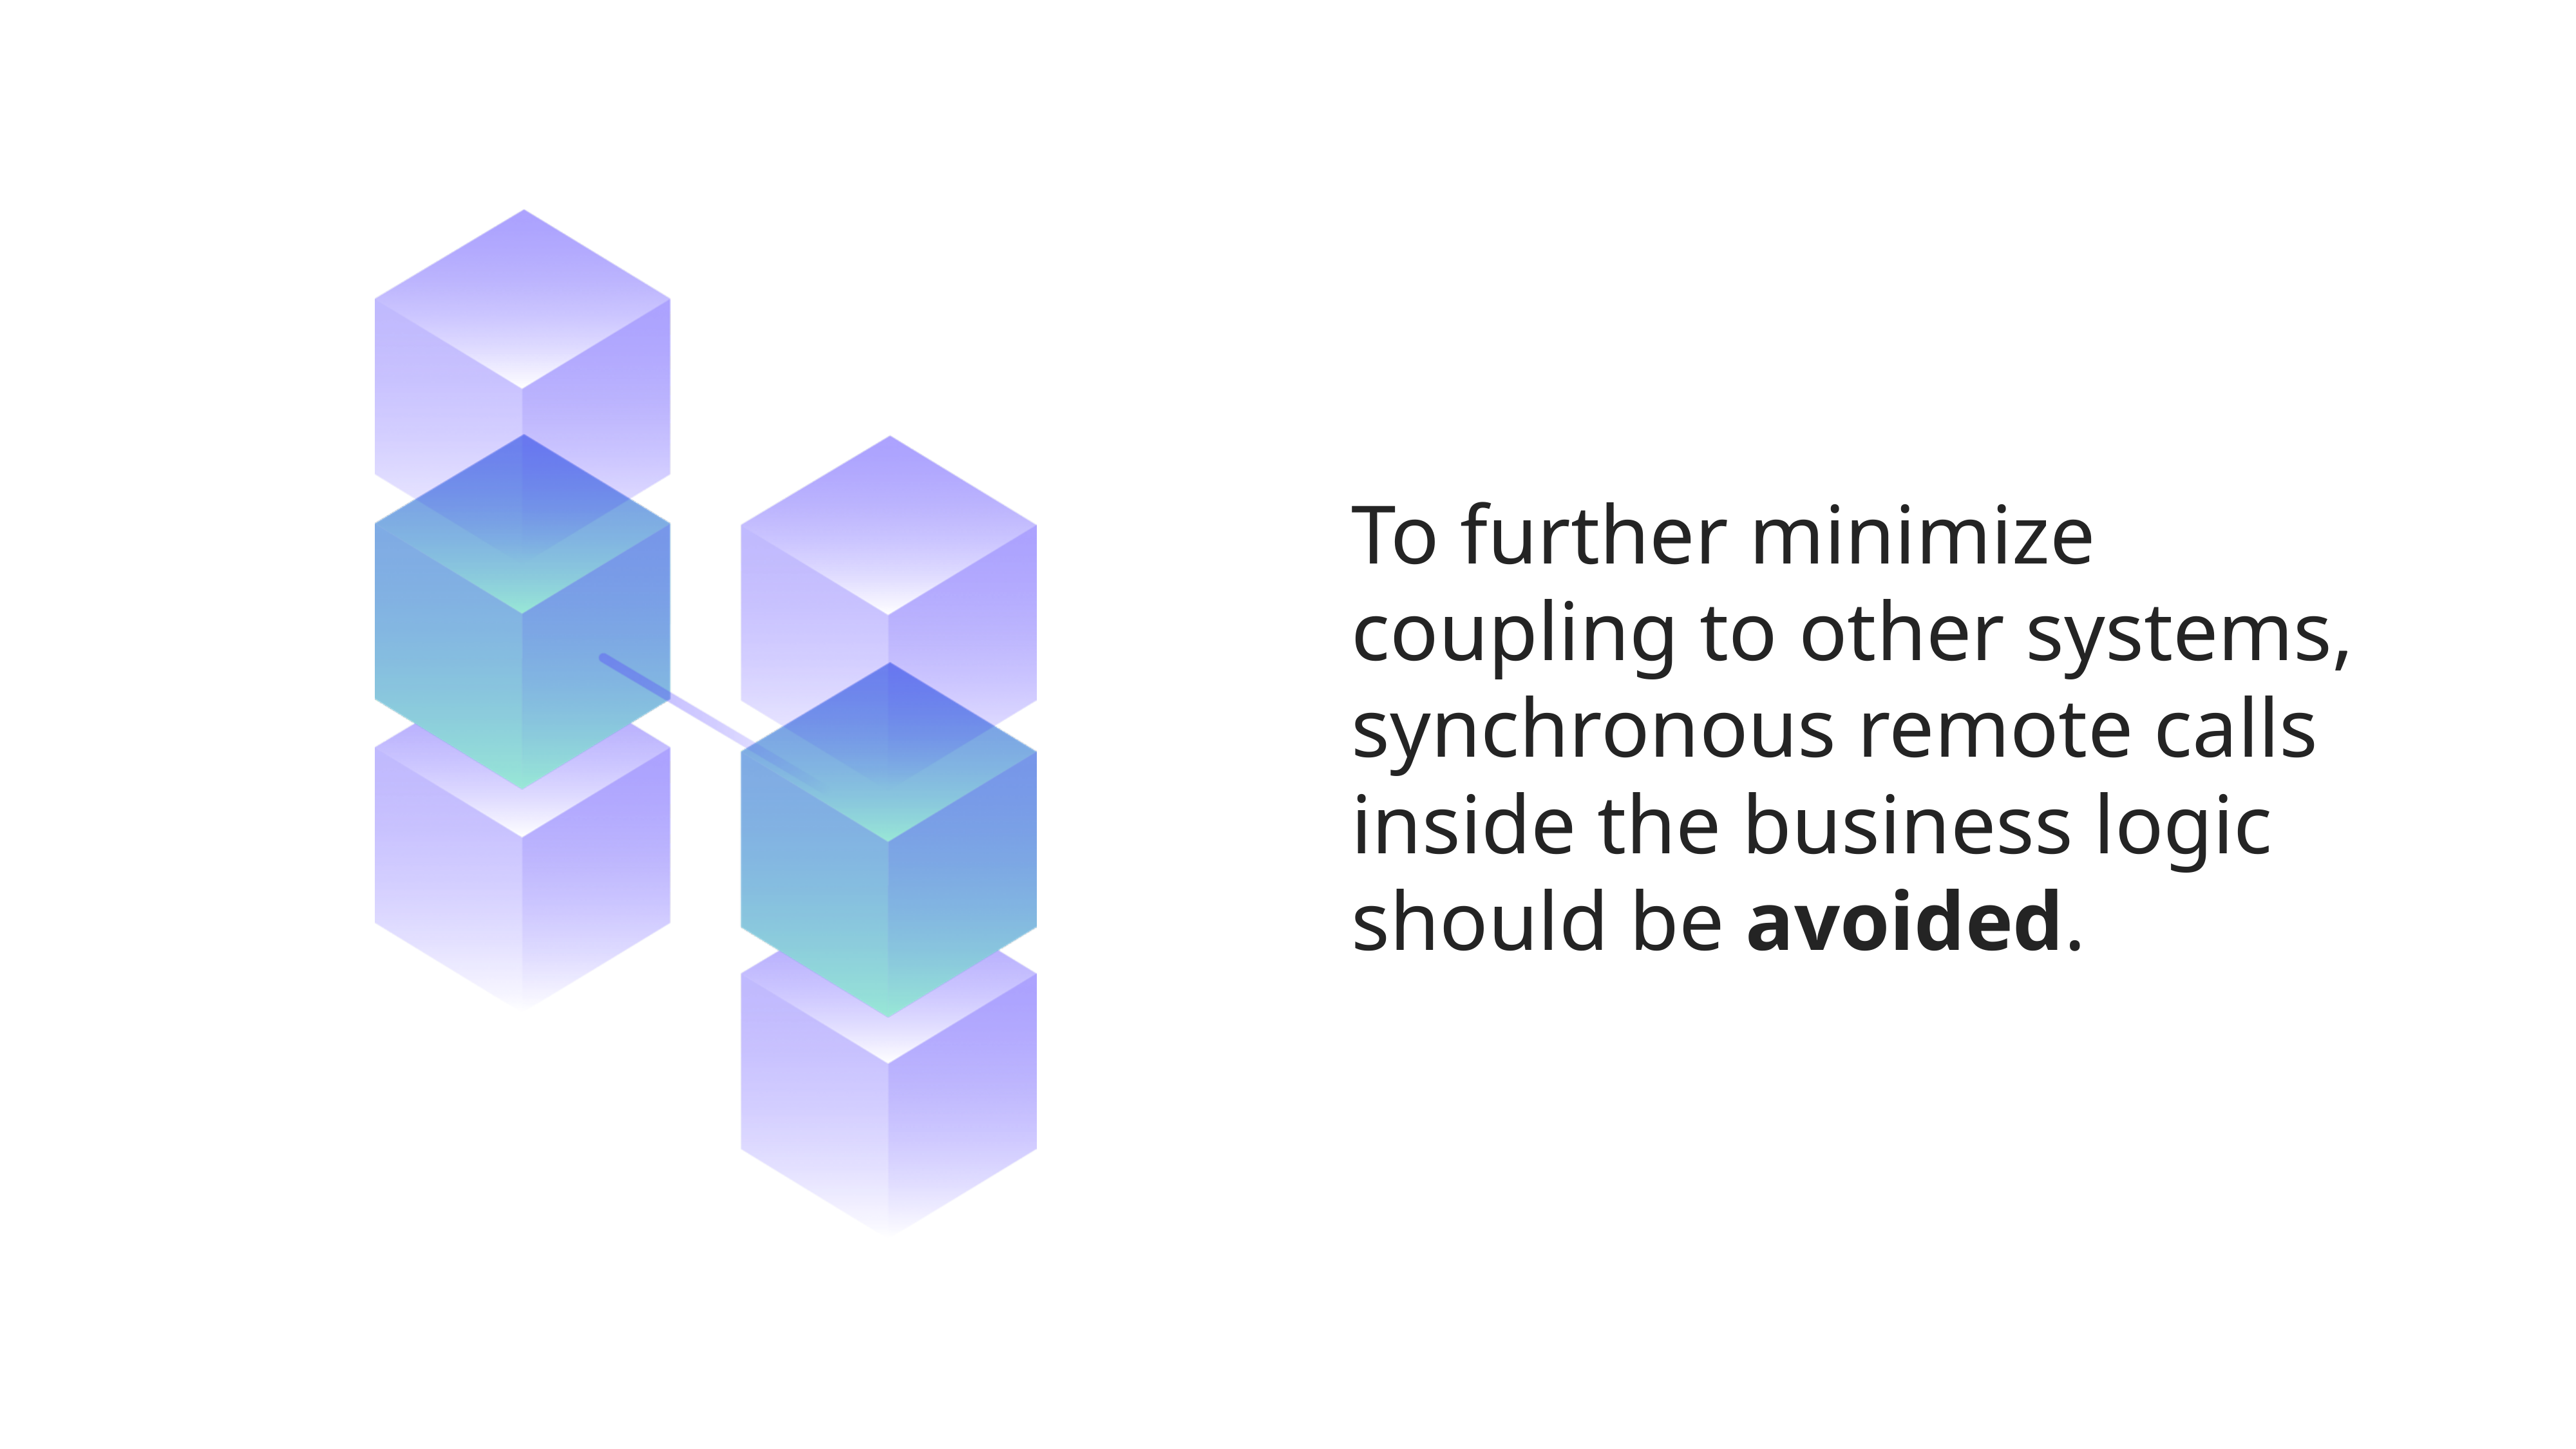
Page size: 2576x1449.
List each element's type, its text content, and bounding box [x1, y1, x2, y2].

picture [375, 209, 1037, 1240]
list To further minimize coupling to other systems, synchronous remote calls inside the business logic should be avoided. [1351, 127, 2423, 1322]
